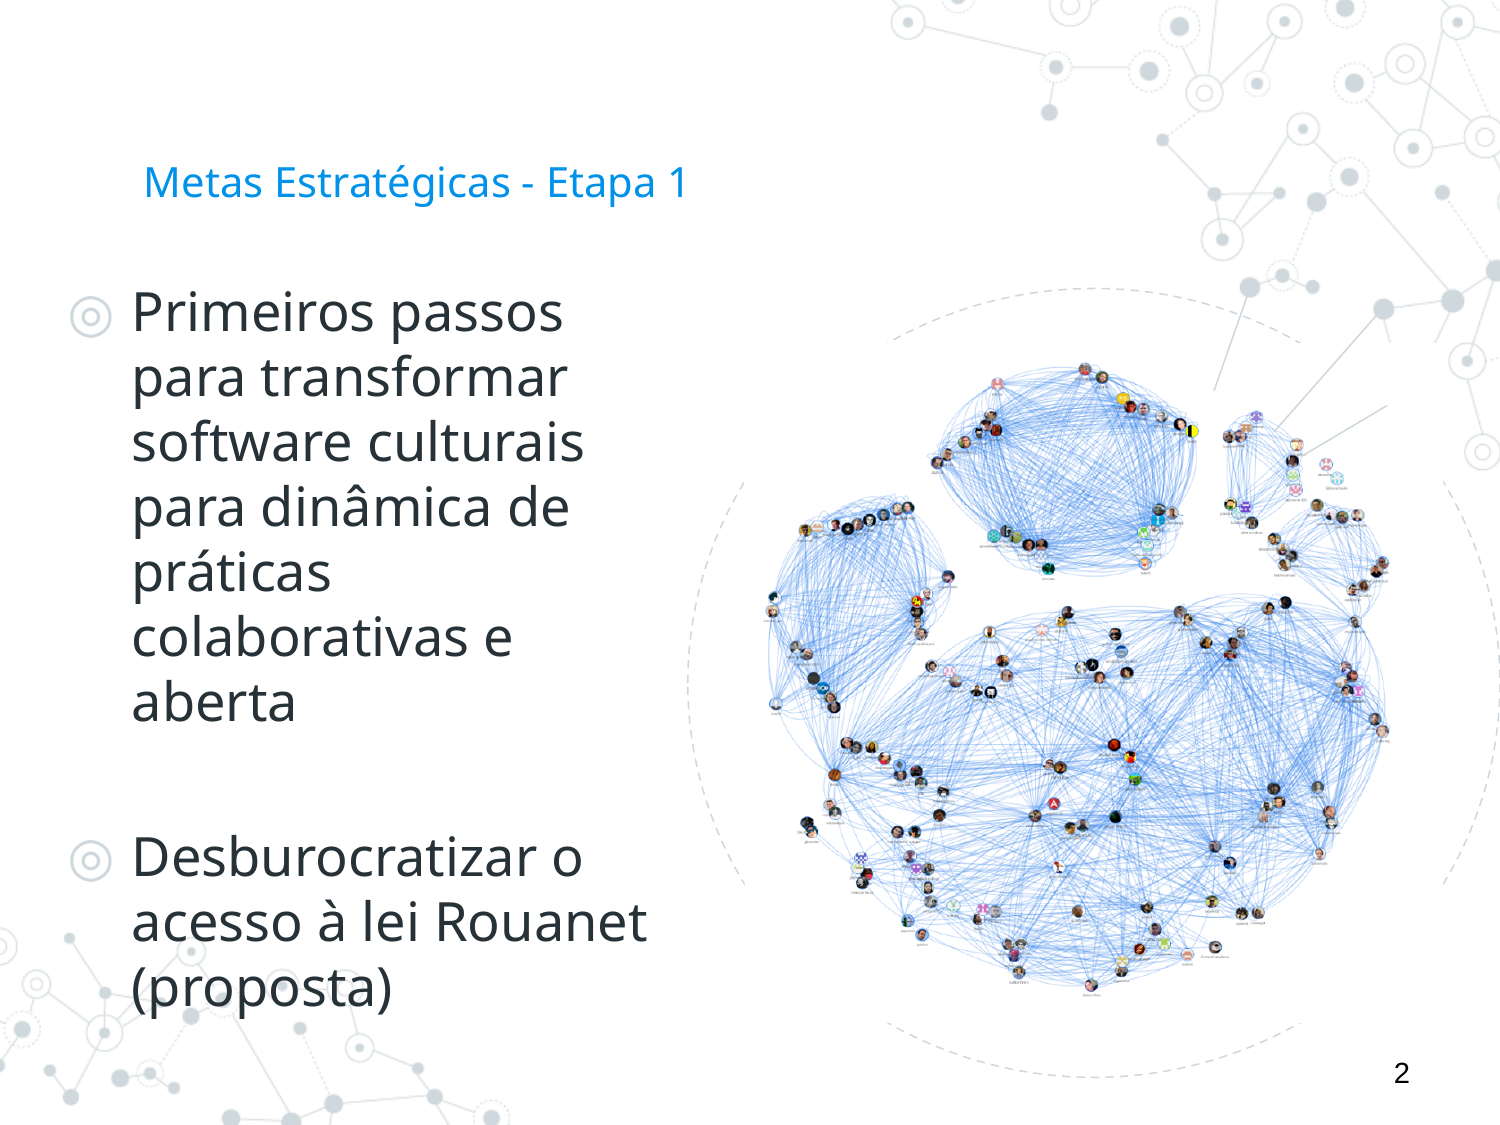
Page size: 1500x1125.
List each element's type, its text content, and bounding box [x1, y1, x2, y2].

picture [0, 0, 1500, 1125]
list Primeiros passos para transformar software culturais para dinâmica de práticas colaborativas e aberta Desburocratizar o acesso à lei Rouanet (proposta) [41, 262, 688, 1078]
slide_number <number> [1378, 1038, 1469, 1125]
title Metas Estratégicas - Etapa 1 [128, 67, 1372, 222]
